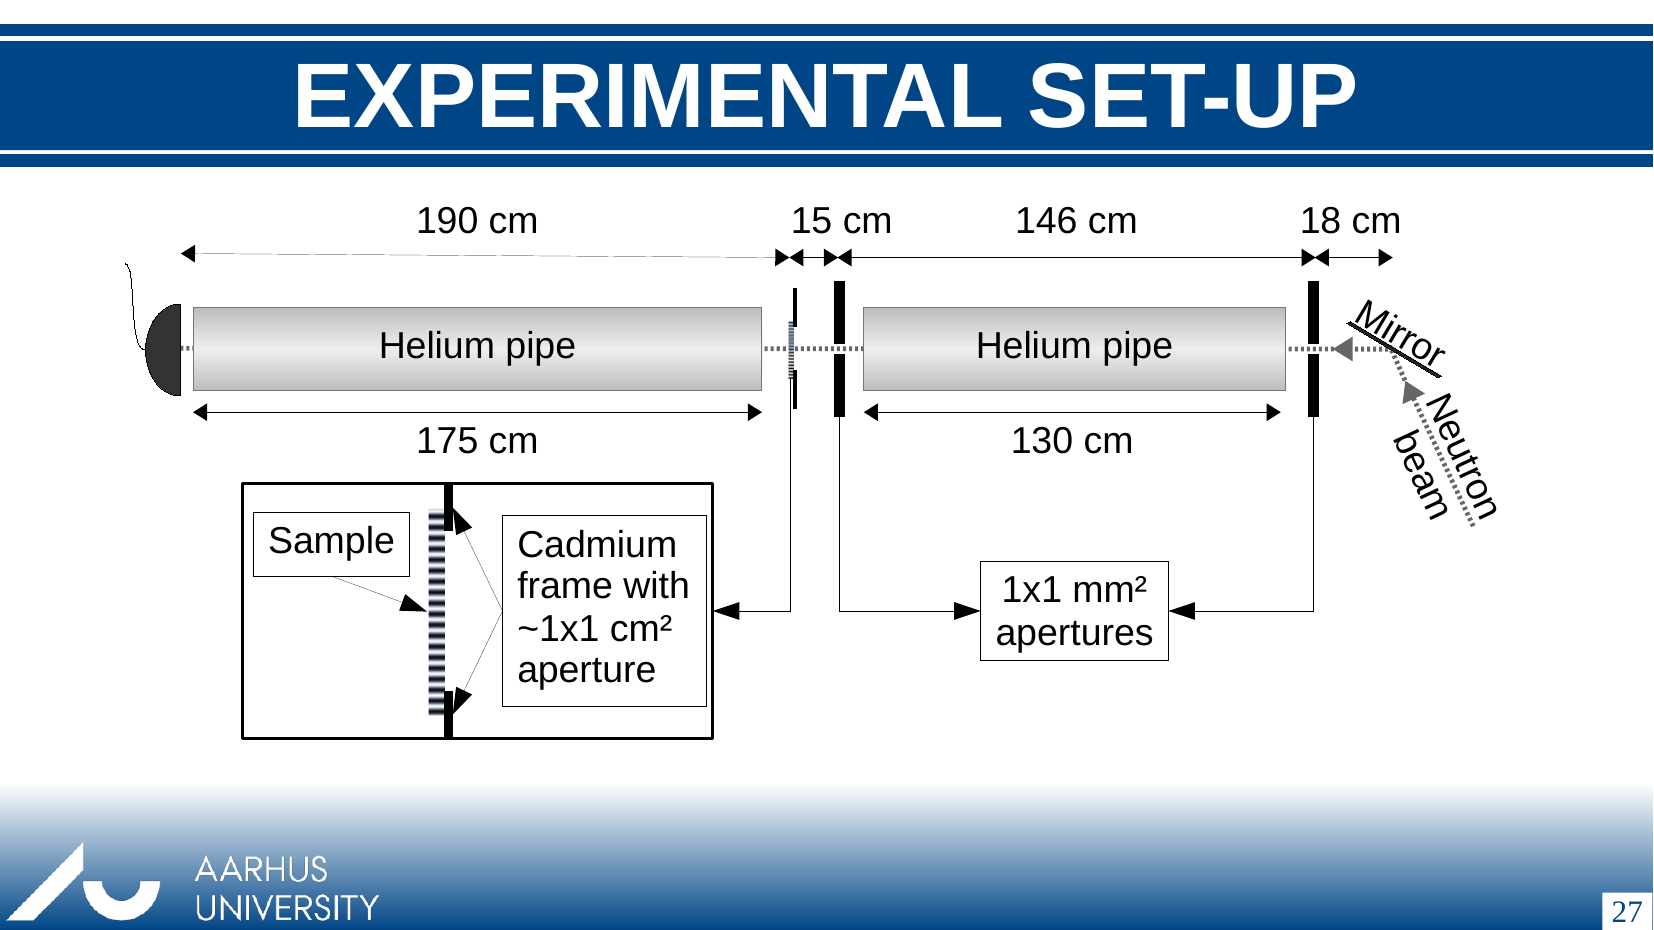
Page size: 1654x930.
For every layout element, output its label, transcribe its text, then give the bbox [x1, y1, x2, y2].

text_box 15 cm [775, 191, 908, 249]
text_box [793, 288, 797, 327]
text_box 175 cm [401, 412, 554, 470]
text_box 18 cm [1284, 191, 1417, 249]
text_box Cadmium frame with ~1x1 cm² aperture [502, 515, 707, 707]
text_box [444, 691, 453, 738]
text_box 190 cm [401, 191, 554, 249]
text_box [834, 354, 845, 417]
text_box Neutron beam [1363, 370, 1525, 562]
text_box [834, 281, 845, 344]
picture [427, 506, 445, 717]
text_box Helium pipe [961, 317, 1189, 374]
picture [787, 319, 794, 379]
text_box 130 cm [996, 412, 1149, 470]
text_box Helium pipe [364, 317, 591, 374]
text_box [863, 307, 1286, 391]
text_box Sample [253, 512, 410, 577]
title EXPERIMENTAL SET-UP [0, 41, 1653, 151]
text_box [444, 484, 453, 531]
text_box [145, 304, 181, 396]
text_box 1x1 mm² apertures [980, 561, 1169, 661]
text_box Mirror [1331, 276, 1471, 392]
text_box 146 cm [1000, 191, 1153, 249]
text_box [793, 370, 797, 409]
text_box [193, 307, 762, 391]
text_box [1308, 354, 1319, 417]
picture [5, 841, 414, 928]
text_box [1308, 281, 1319, 344]
